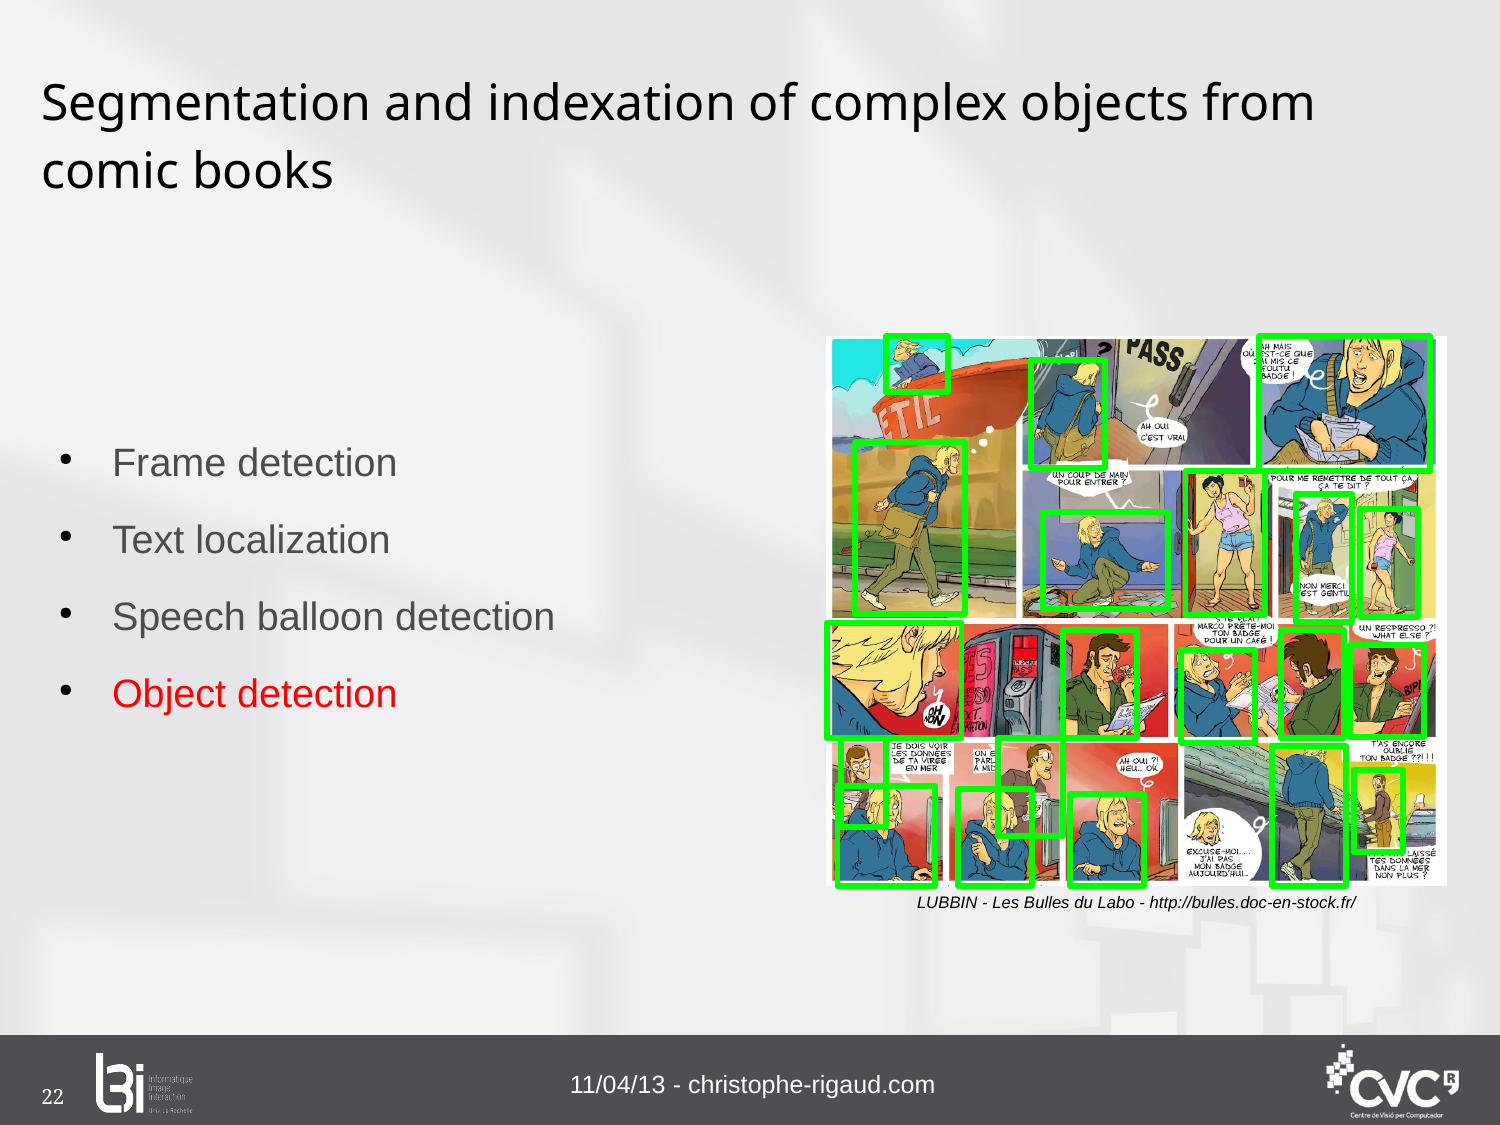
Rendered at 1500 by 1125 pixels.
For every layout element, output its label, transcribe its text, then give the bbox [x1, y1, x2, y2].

title Segmentation and indexation of complex objects from comic books [41, 41, 1459, 229]
text_box LUBBIN - Les Bulles du Labo - http://bulles.doc-en-stock.fr/ [885, 885, 1388, 920]
list Frame detection Text localization Speech balloon detection Object detection [41, 437, 798, 768]
text_box 11/04/13 - christophe-rigaud.com [59, 1063, 1447, 1106]
picture [0, 0, 1500, 1125]
